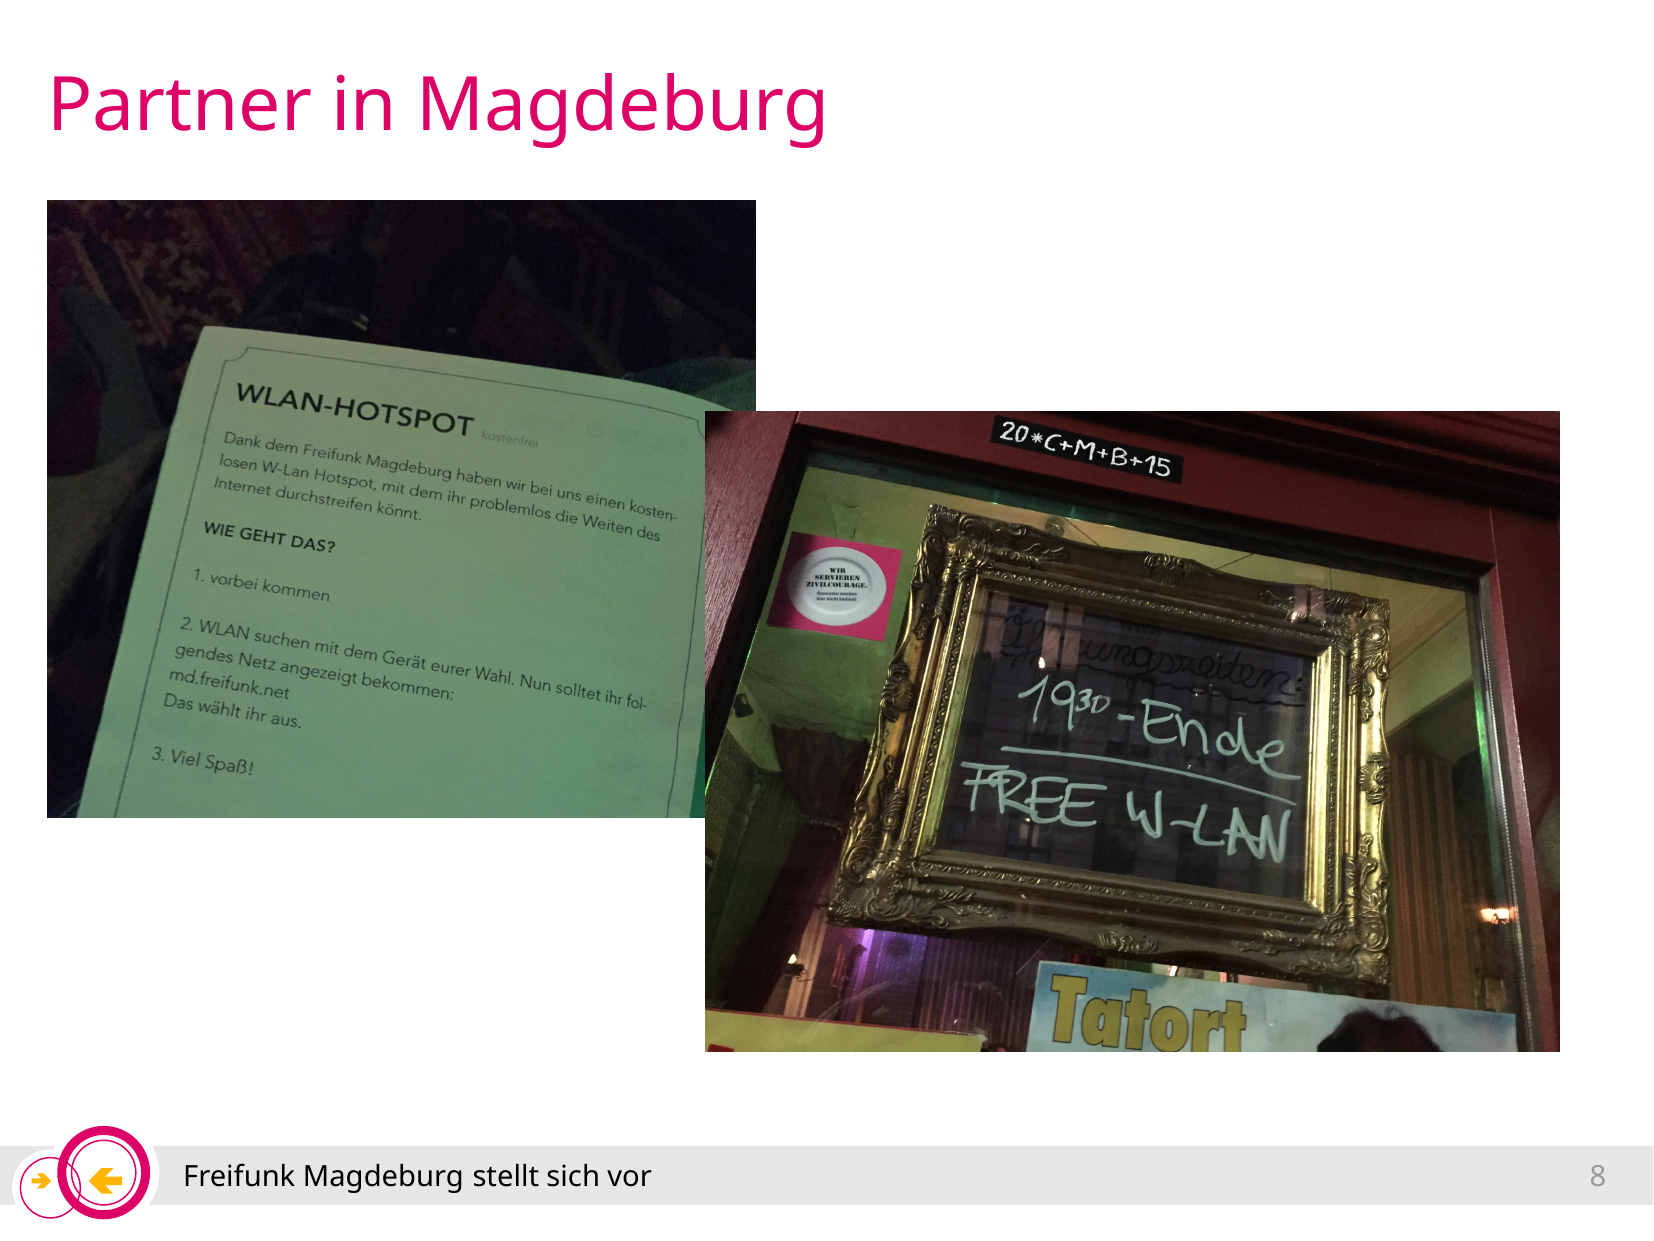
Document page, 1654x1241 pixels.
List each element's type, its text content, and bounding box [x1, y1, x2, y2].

picture [47, 200, 1560, 1052]
title Partner in Magdeburg [47, 45, 1607, 158]
